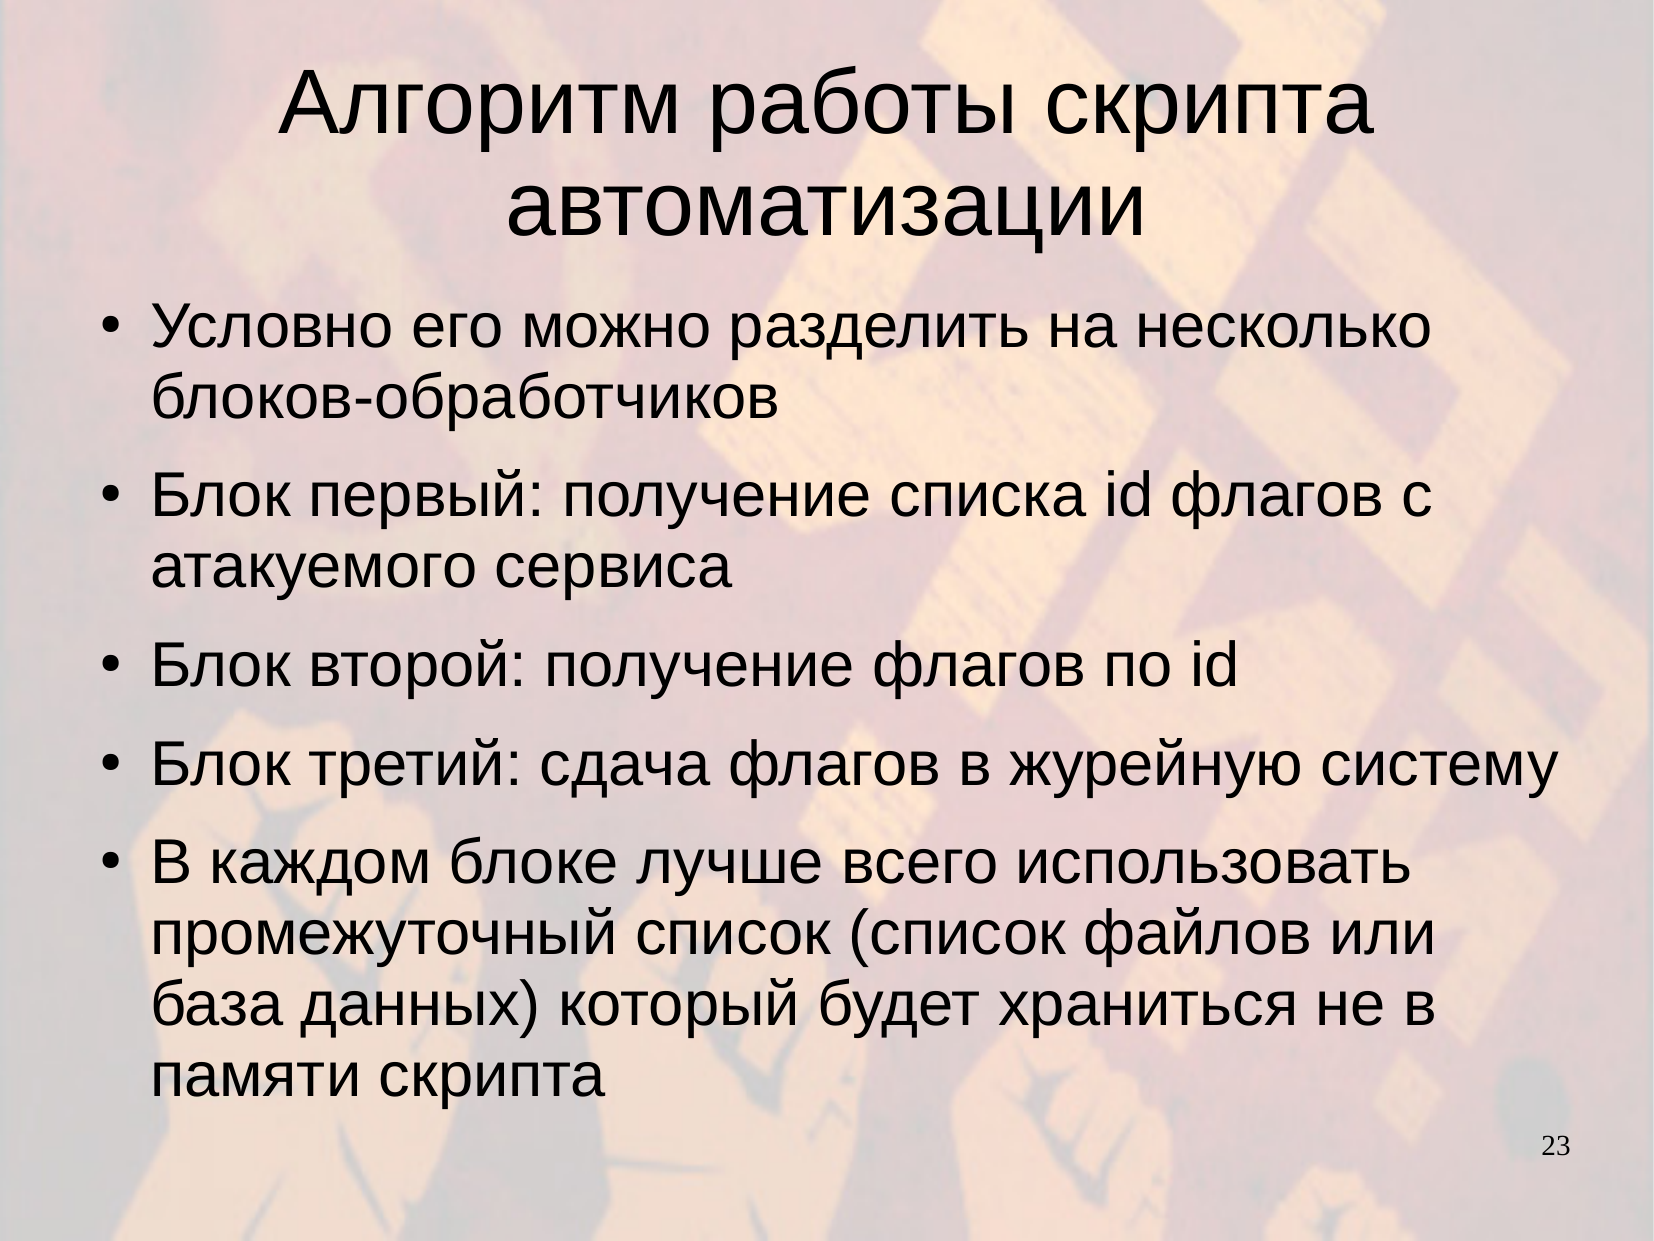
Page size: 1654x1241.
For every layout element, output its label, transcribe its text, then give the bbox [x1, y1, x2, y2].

picture [0, 0, 1654, 1241]
title Алгоритм работы скрипта автоматизации [82, 49, 1571, 257]
list Условно его можно разделить на несколько блоков-обработчиков Блок первый: получение списка id флагов с атакуемого сервиса Блок второй: получение флагов по id Блок третий: сдача флагов в журейную систему В каждом блоке лучше всего использовать промежуточный список (список файлов или база данных) который будет храниться не в памяти скрипта [82, 290, 1571, 1171]
